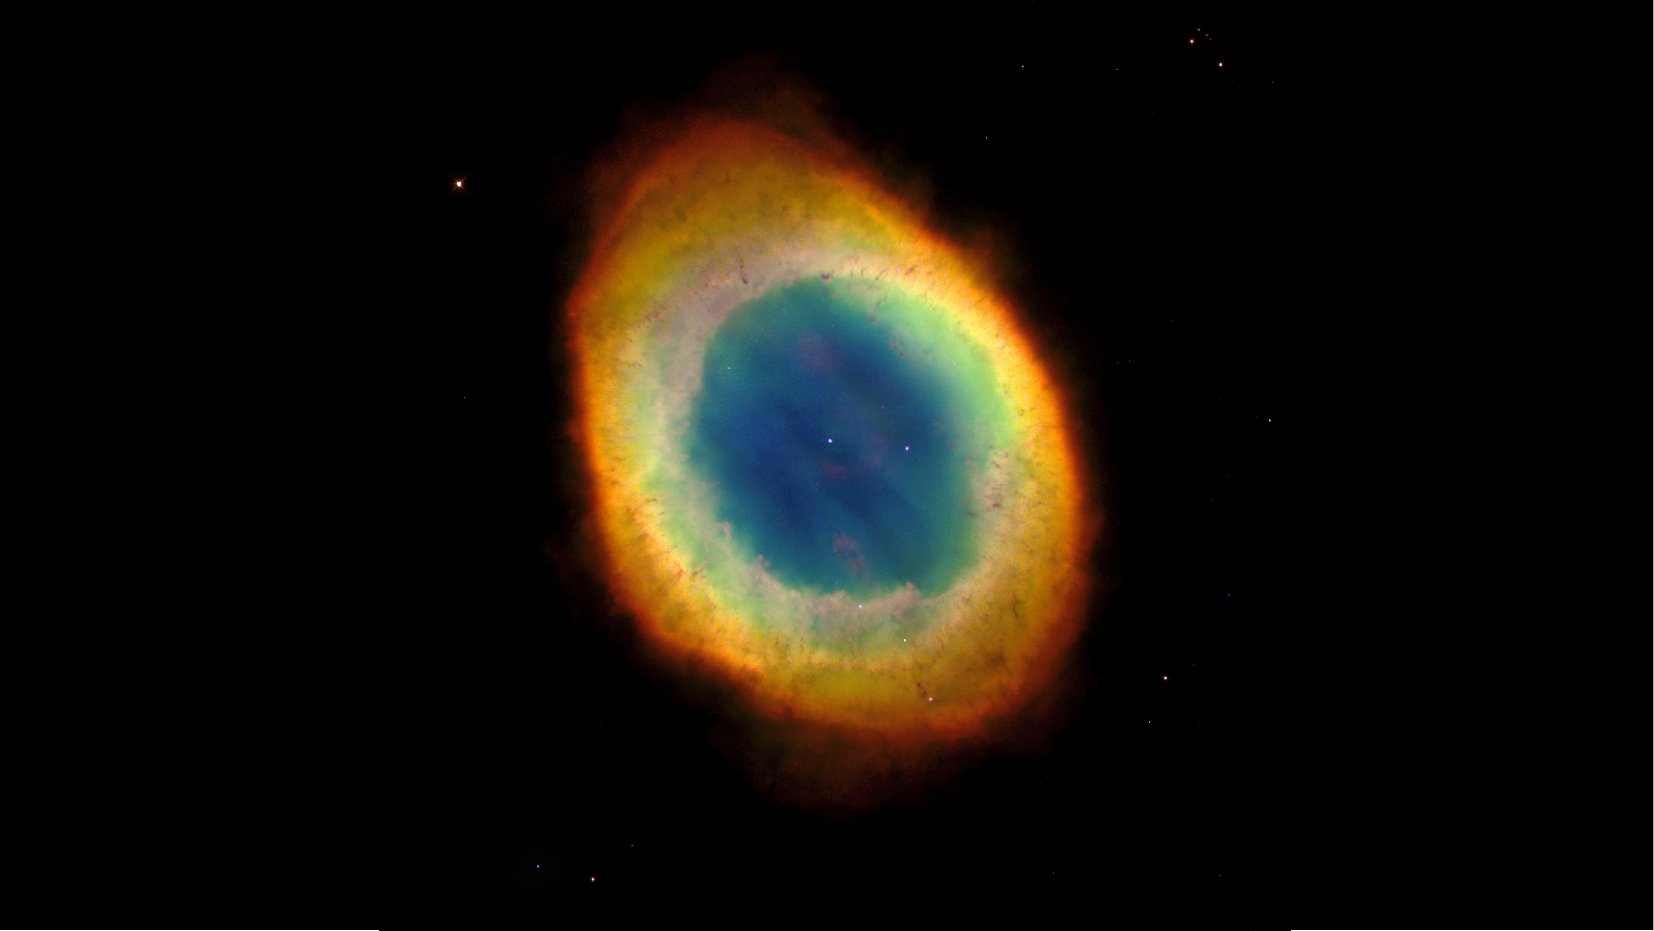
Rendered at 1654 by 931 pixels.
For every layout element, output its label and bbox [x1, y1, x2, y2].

picture [379, 0, 1291, 931]
